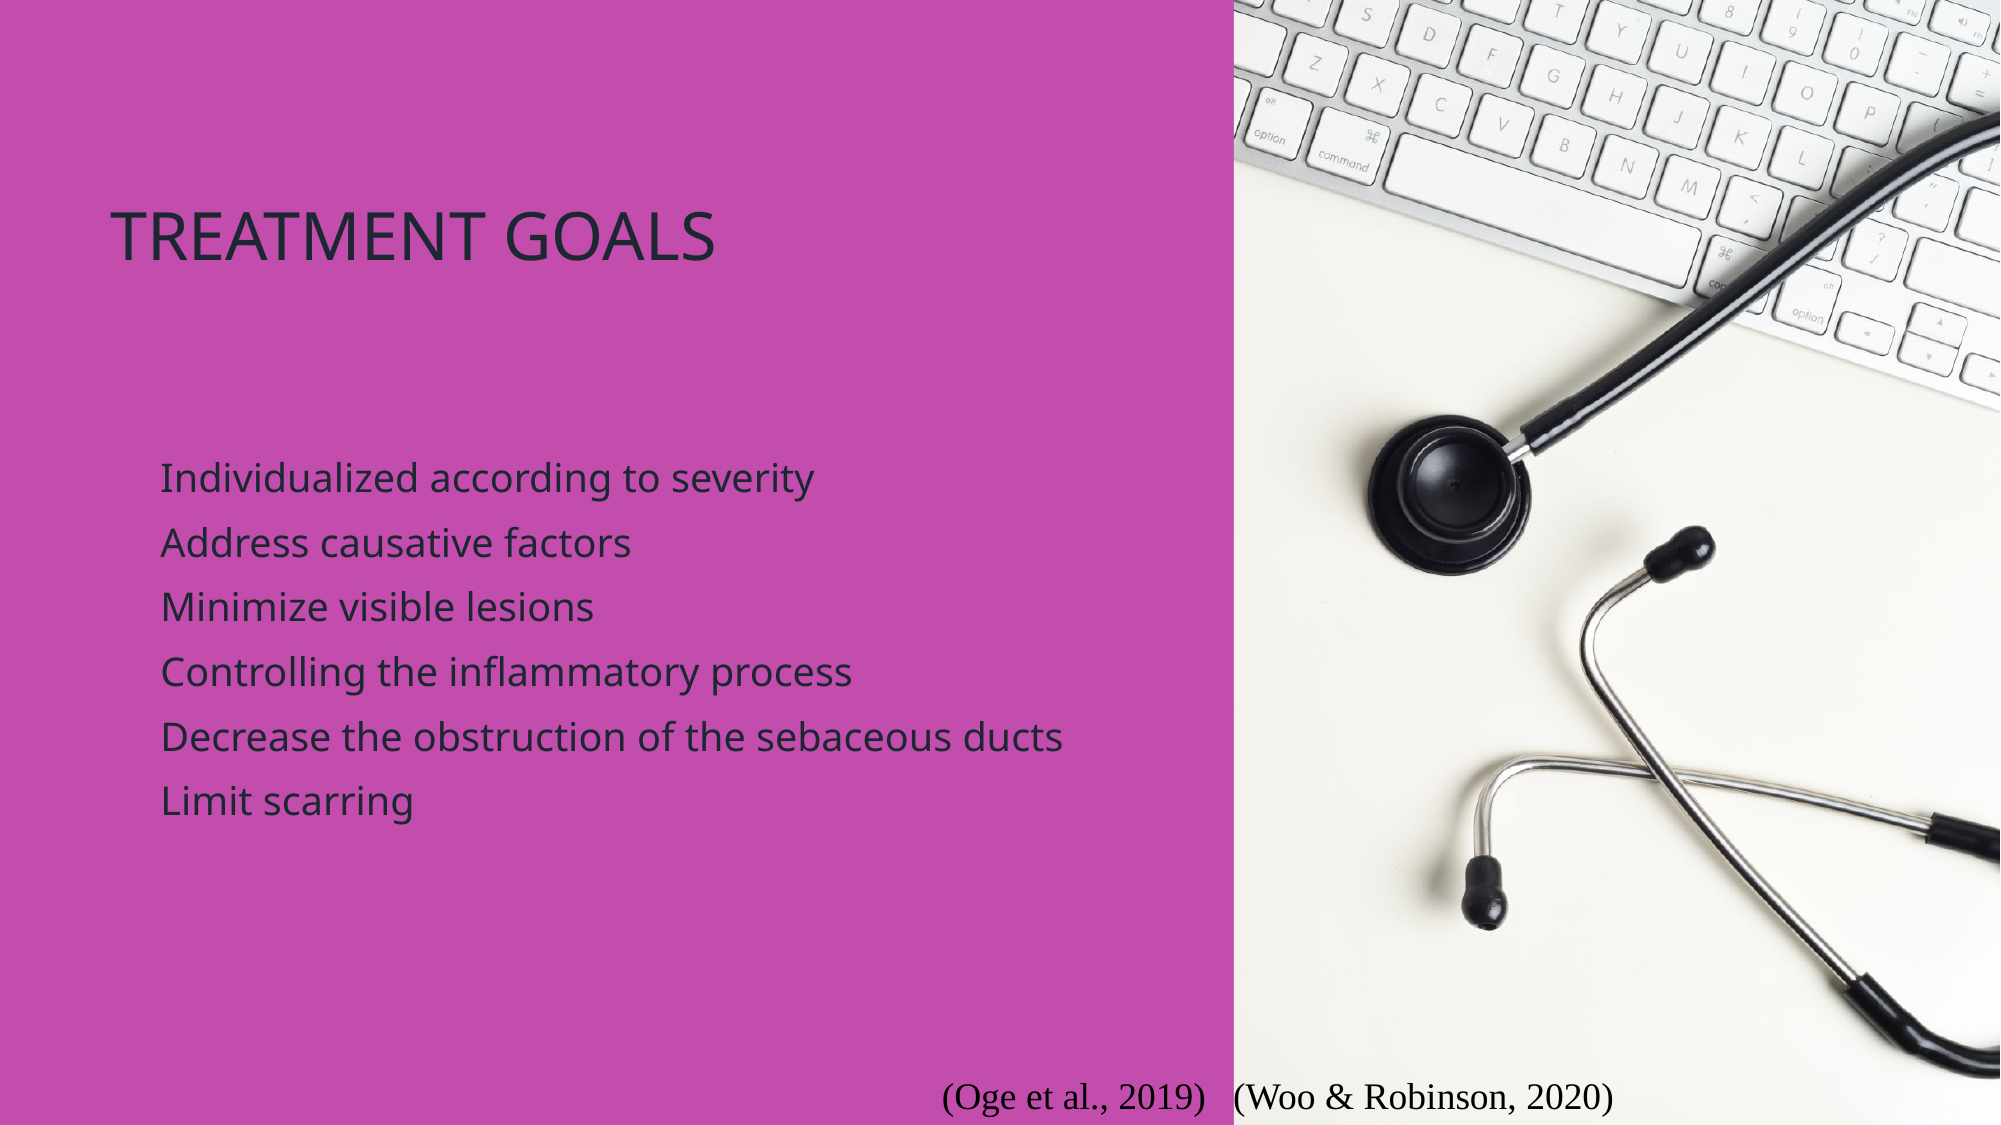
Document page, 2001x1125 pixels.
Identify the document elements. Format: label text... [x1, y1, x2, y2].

picture [1233, 0, 2000, 1125]
text_box [0, 0, 1233, 1125]
title Treatment Goals [95, 115, 1131, 282]
text_box (Oge et al., 2019) [927, 1064, 1218, 1124]
text_box (Woo & Robinson, 2020) [1218, 1064, 1639, 1124]
list Individualized according to severity Address causative factors Minimize visible lesions Controlling the inflammatory process Decrease the obstruction of the sebaceous ducts Limit scarring [95, 311, 1131, 962]
